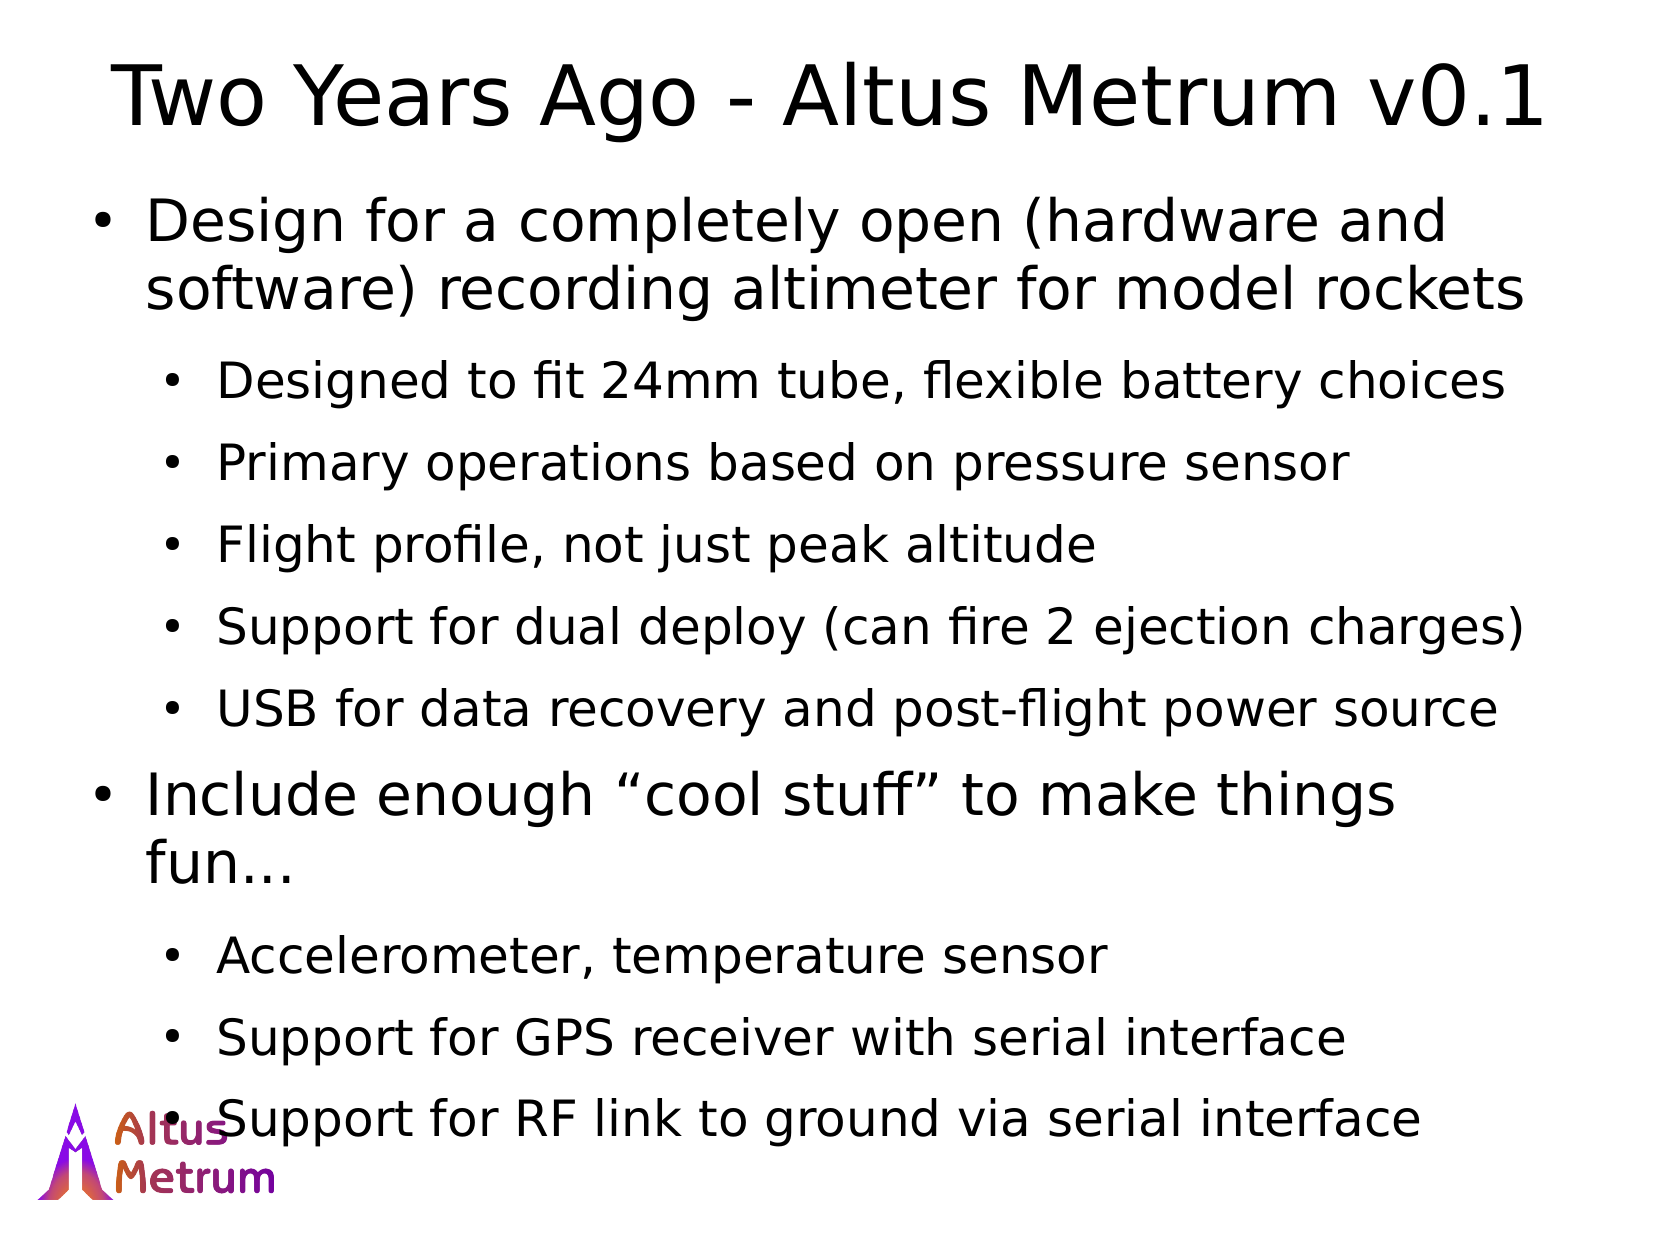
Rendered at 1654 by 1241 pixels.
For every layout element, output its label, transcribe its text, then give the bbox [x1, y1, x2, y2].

picture [37, 1103, 274, 1200]
title Two Years Ago - Altus Metrum v0.1 [86, 0, 1576, 193]
list Design for a completely open (hardware and software) recording altimeter for model rockets Designed to fit 24mm tube, flexible battery choices Primary operations based on pressure sensor Flight profile, not just peak altitude Support for dual deploy (can fire 2 ejection charges) USB for data recovery and post-flight power source Include enough “cool stuff” to make things fun... Accelerometer, temperature sensor Support for GPS receiver with serial interface Support for RF link to ground via serial interface [75, 187, 1564, 1157]
